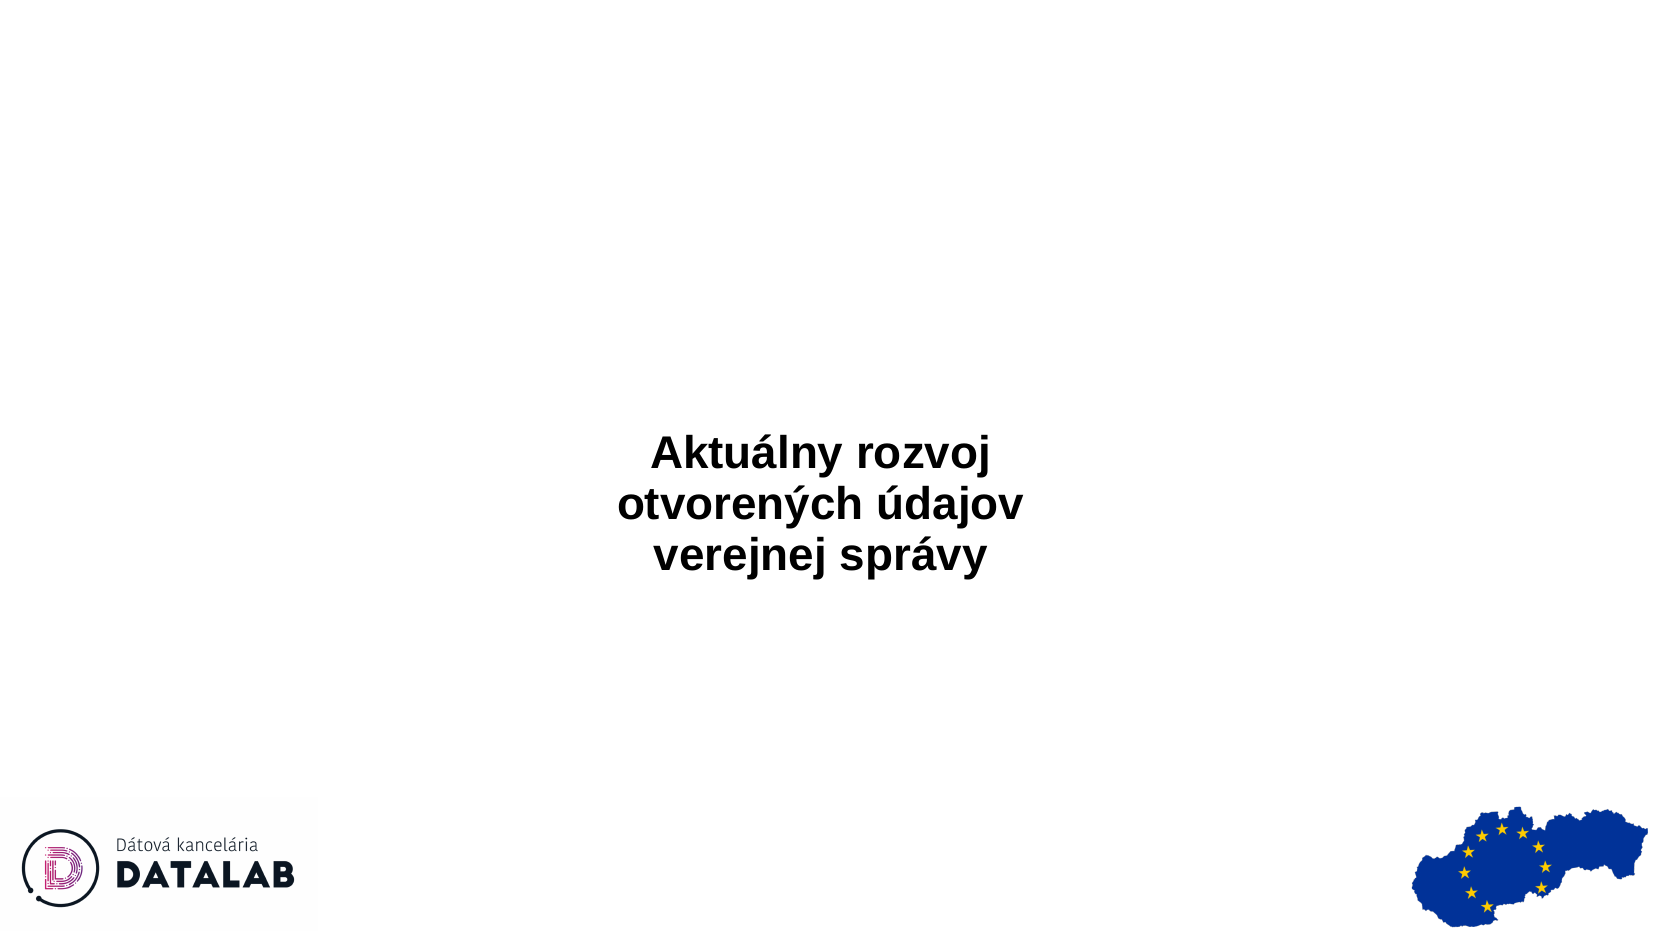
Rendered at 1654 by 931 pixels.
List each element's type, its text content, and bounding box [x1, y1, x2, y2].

picture [0, 797, 318, 931]
text_box Aktuálny rozvoj otvorených údajov verejnej správy [555, 419, 1087, 588]
picture [1406, 797, 1654, 931]
